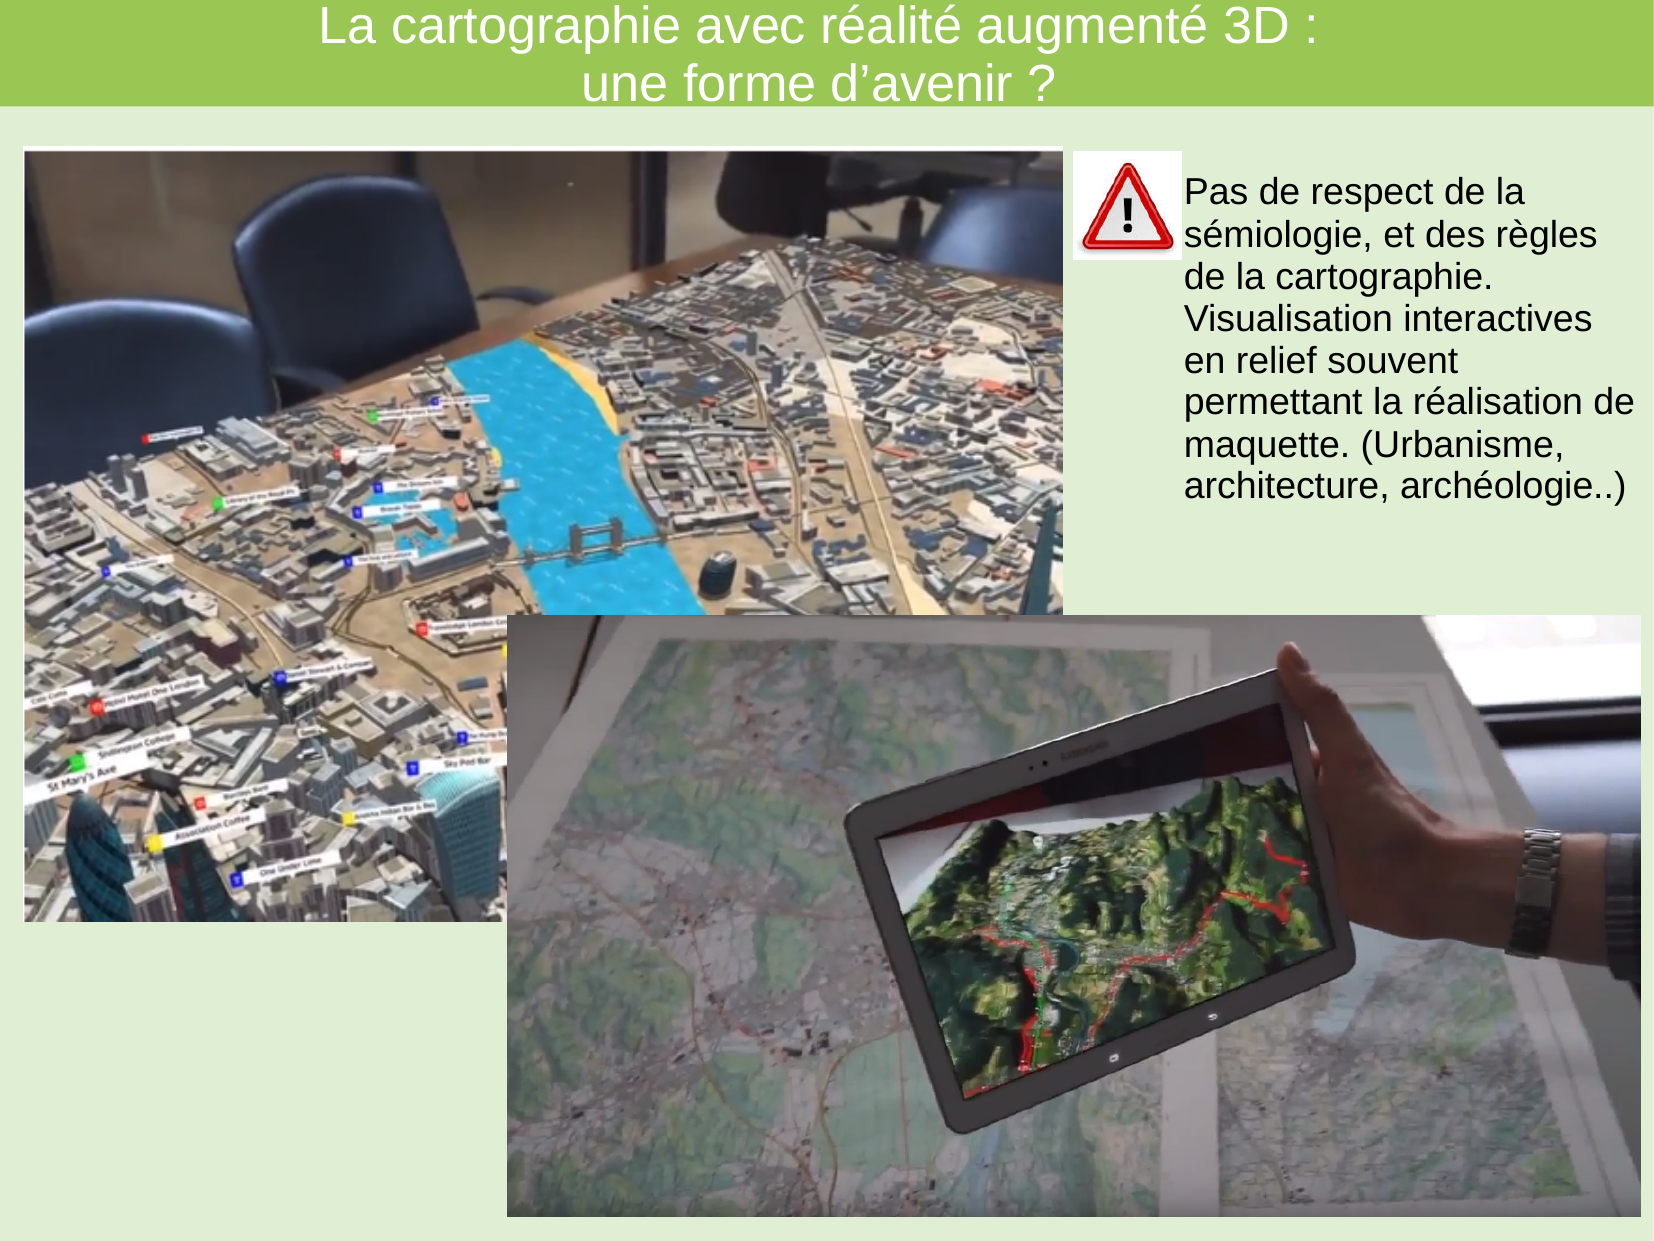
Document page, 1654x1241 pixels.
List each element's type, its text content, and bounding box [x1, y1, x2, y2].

picture [23, 146, 1641, 1217]
picture [1073, 151, 1182, 260]
title La cartographie avec réalité augmenté 3D : une forme d’avenir ? [82, 0, 1571, 113]
text_box Pas de respect de la sémiologie, et des règles de la cartographie. Visualisation interactives en relief souvent permettant la réalisation de maquette. (Urbanisme, architecture, archéologie..) [1169, 163, 1654, 532]
